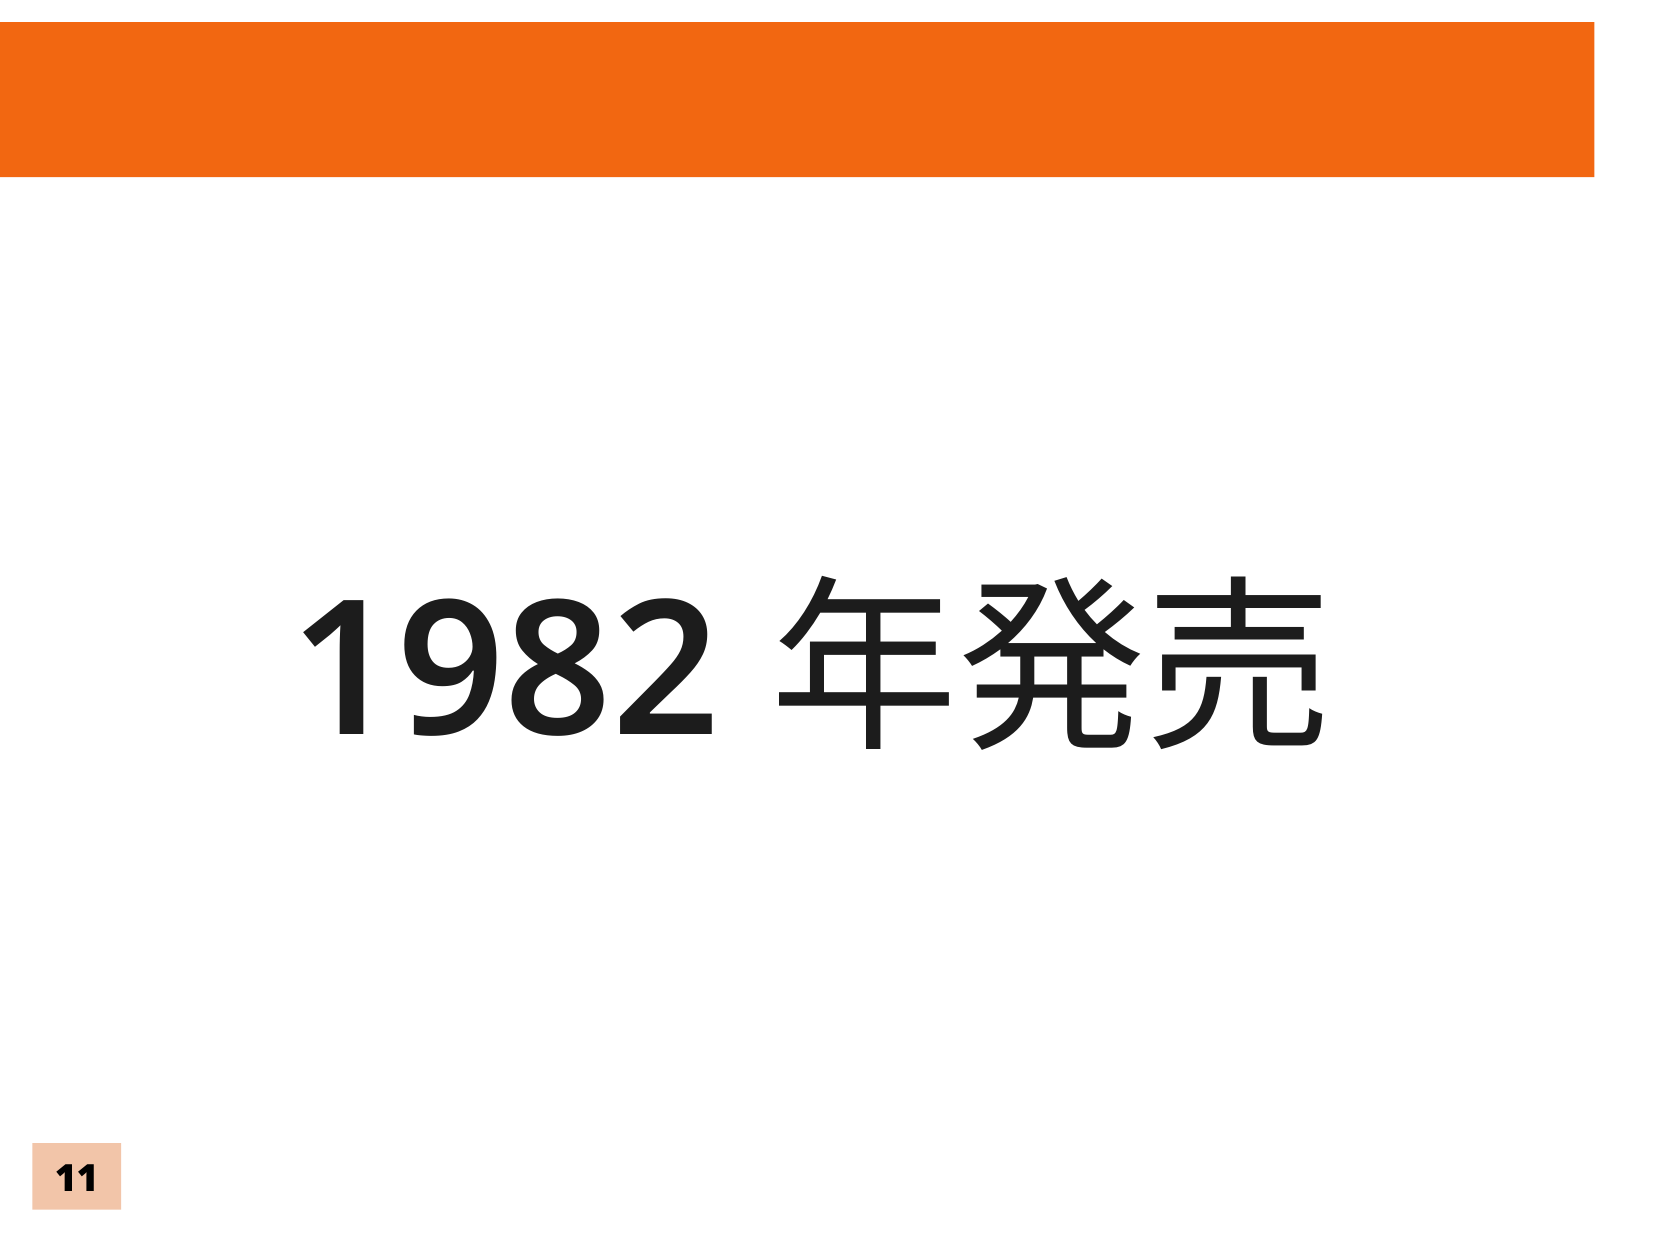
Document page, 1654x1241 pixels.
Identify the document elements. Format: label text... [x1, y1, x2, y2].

list 1982年発売 [59, 201, 1565, 1105]
